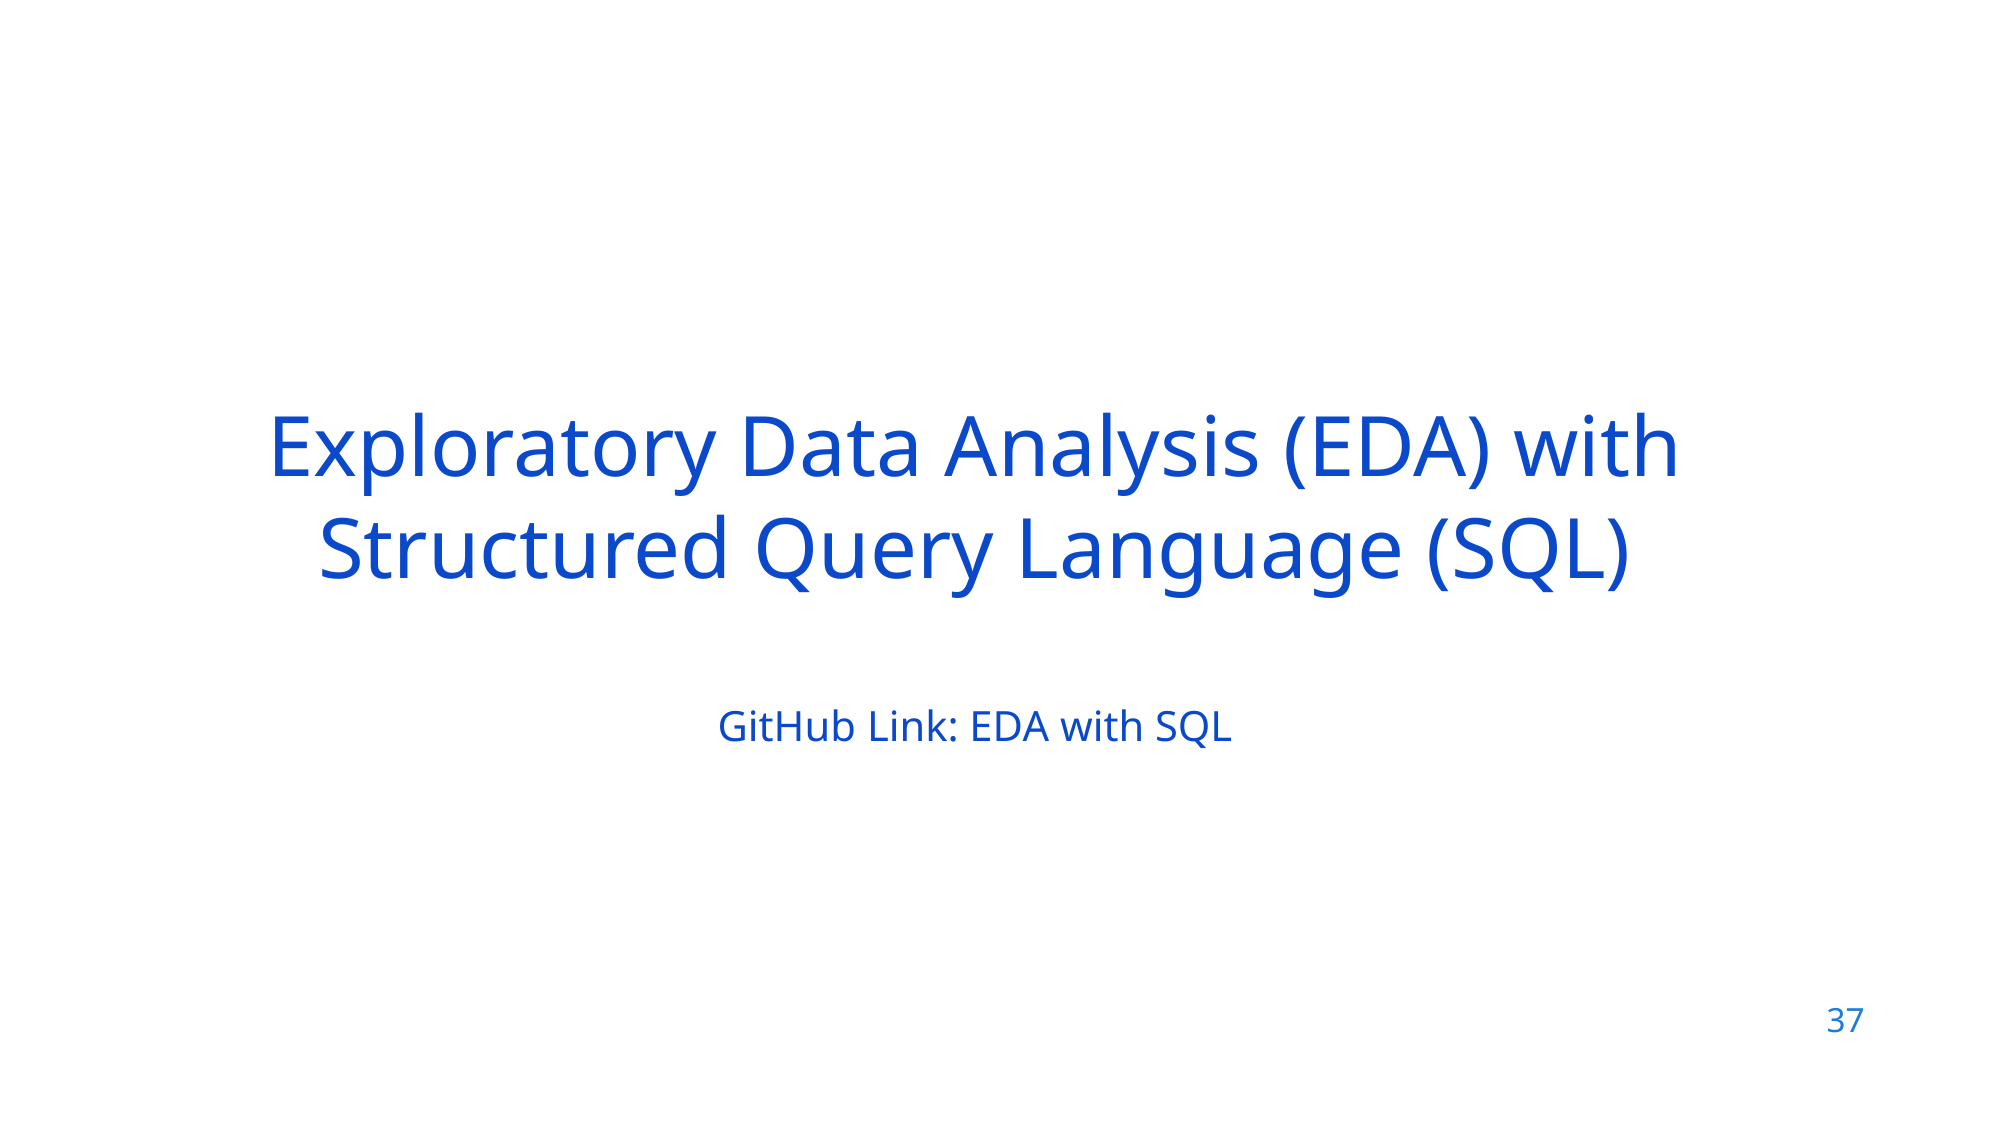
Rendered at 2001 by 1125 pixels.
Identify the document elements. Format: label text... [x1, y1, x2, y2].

text_box Exploratory Data Analysis (EDA) with Structured Query Language (SQL) GitHub Link: EDA with SQL [225, 387, 1726, 795]
